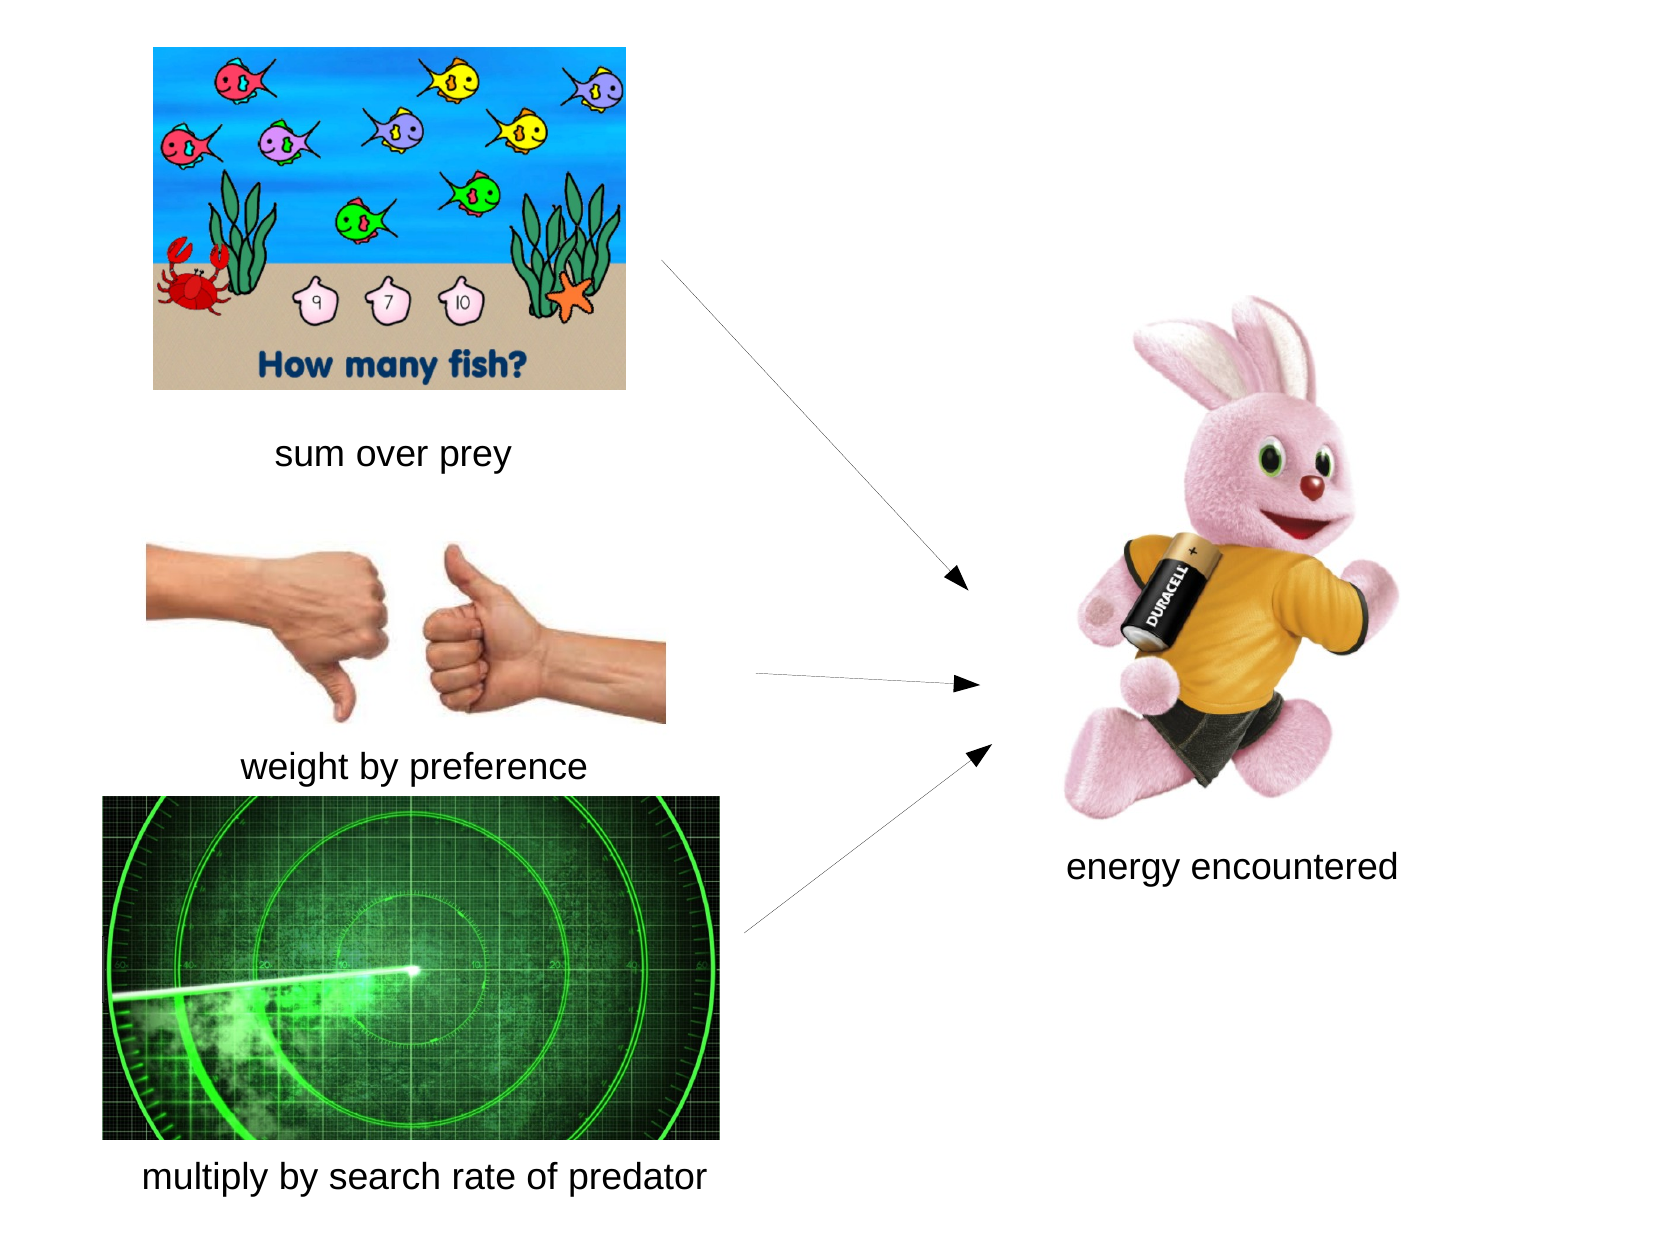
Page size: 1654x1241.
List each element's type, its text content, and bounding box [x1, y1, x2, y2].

picture [1051, 295, 1413, 826]
picture [153, 250, 163, 254]
picture [222, 119, 350, 166]
text_box multiply by search rate of predator [126, 1148, 722, 1206]
text_box sum over prey [259, 425, 527, 483]
text_box energy encountered [1051, 838, 1424, 896]
picture [102, 796, 720, 1140]
text_box weight by preference [225, 738, 602, 796]
picture [141, 529, 678, 751]
picture [153, 47, 626, 390]
picture [362, 108, 369, 115]
